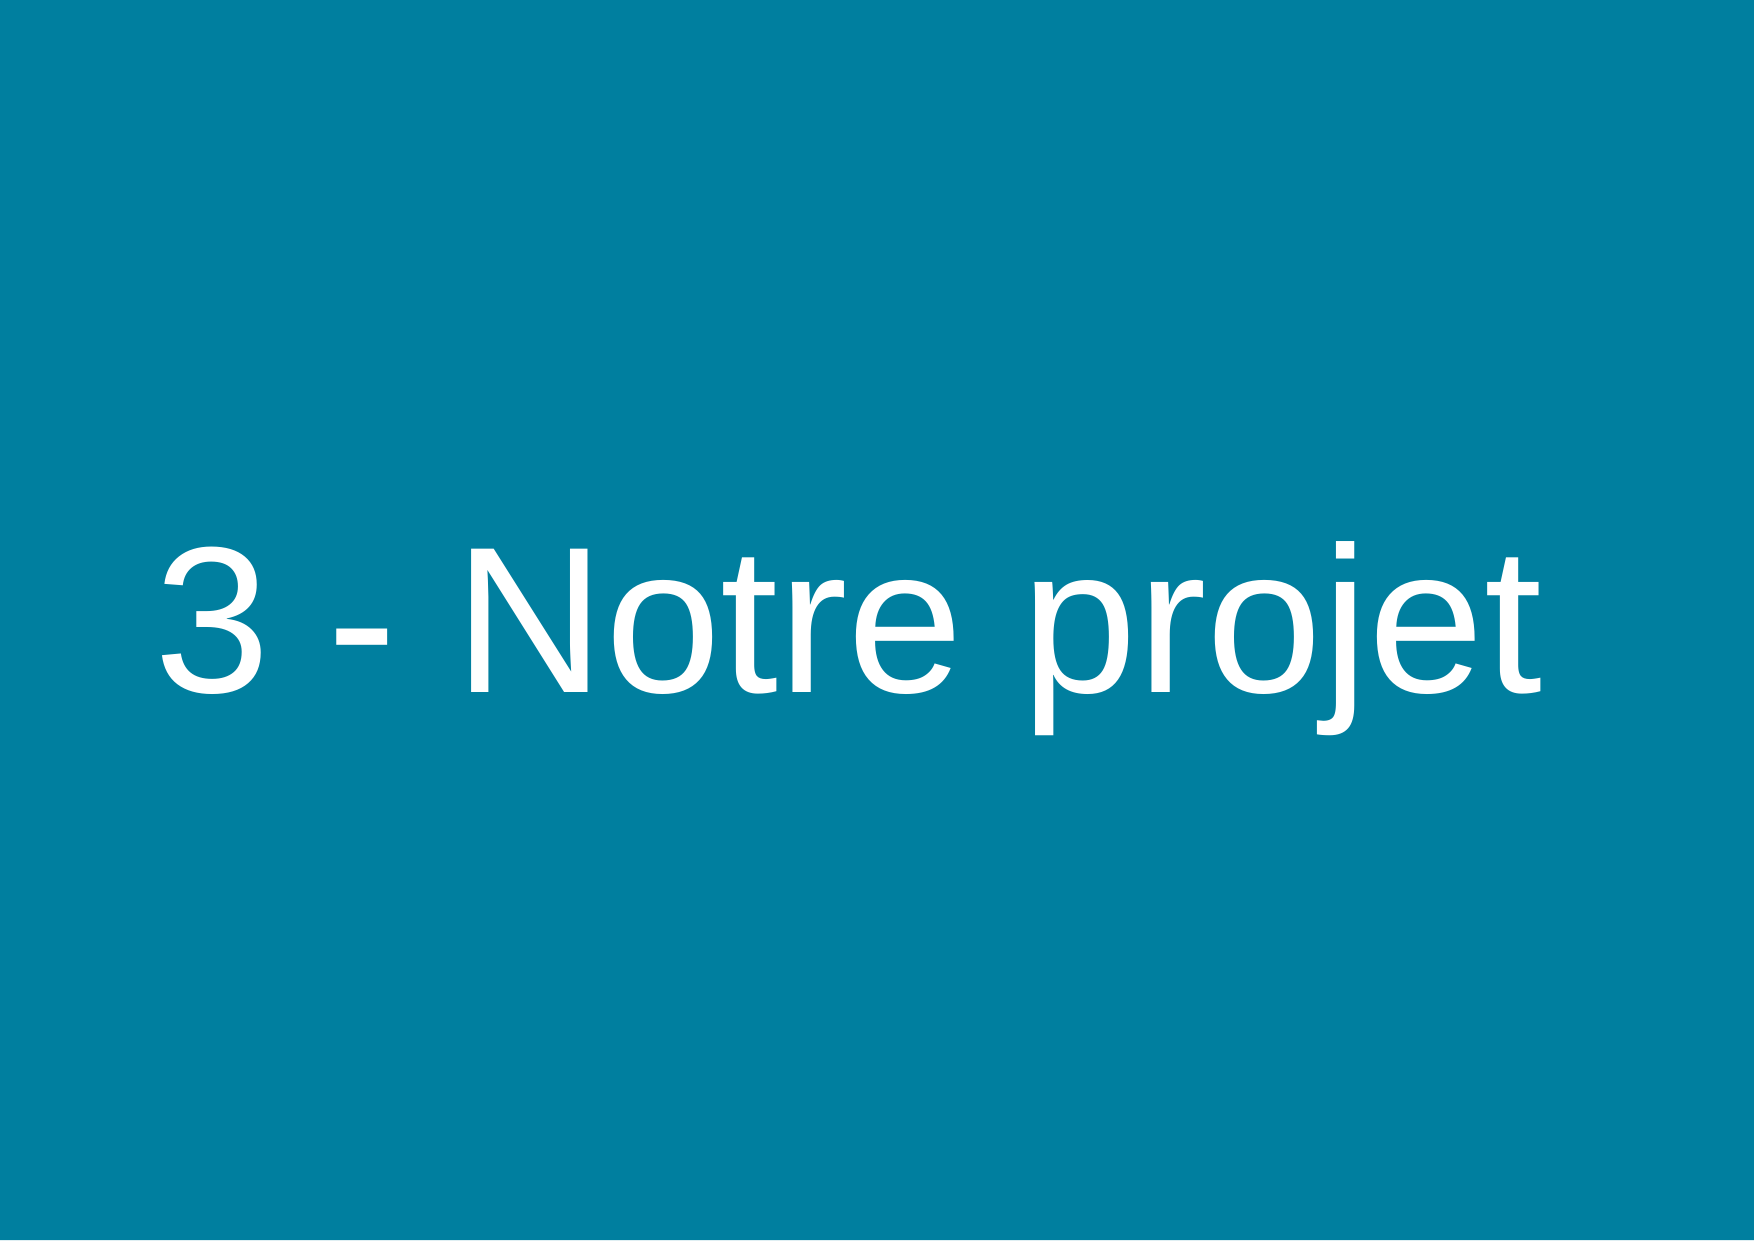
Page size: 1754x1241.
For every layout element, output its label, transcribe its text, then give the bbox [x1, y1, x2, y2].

text_box 3 - Notre projet [0, 0, 1754, 1241]
